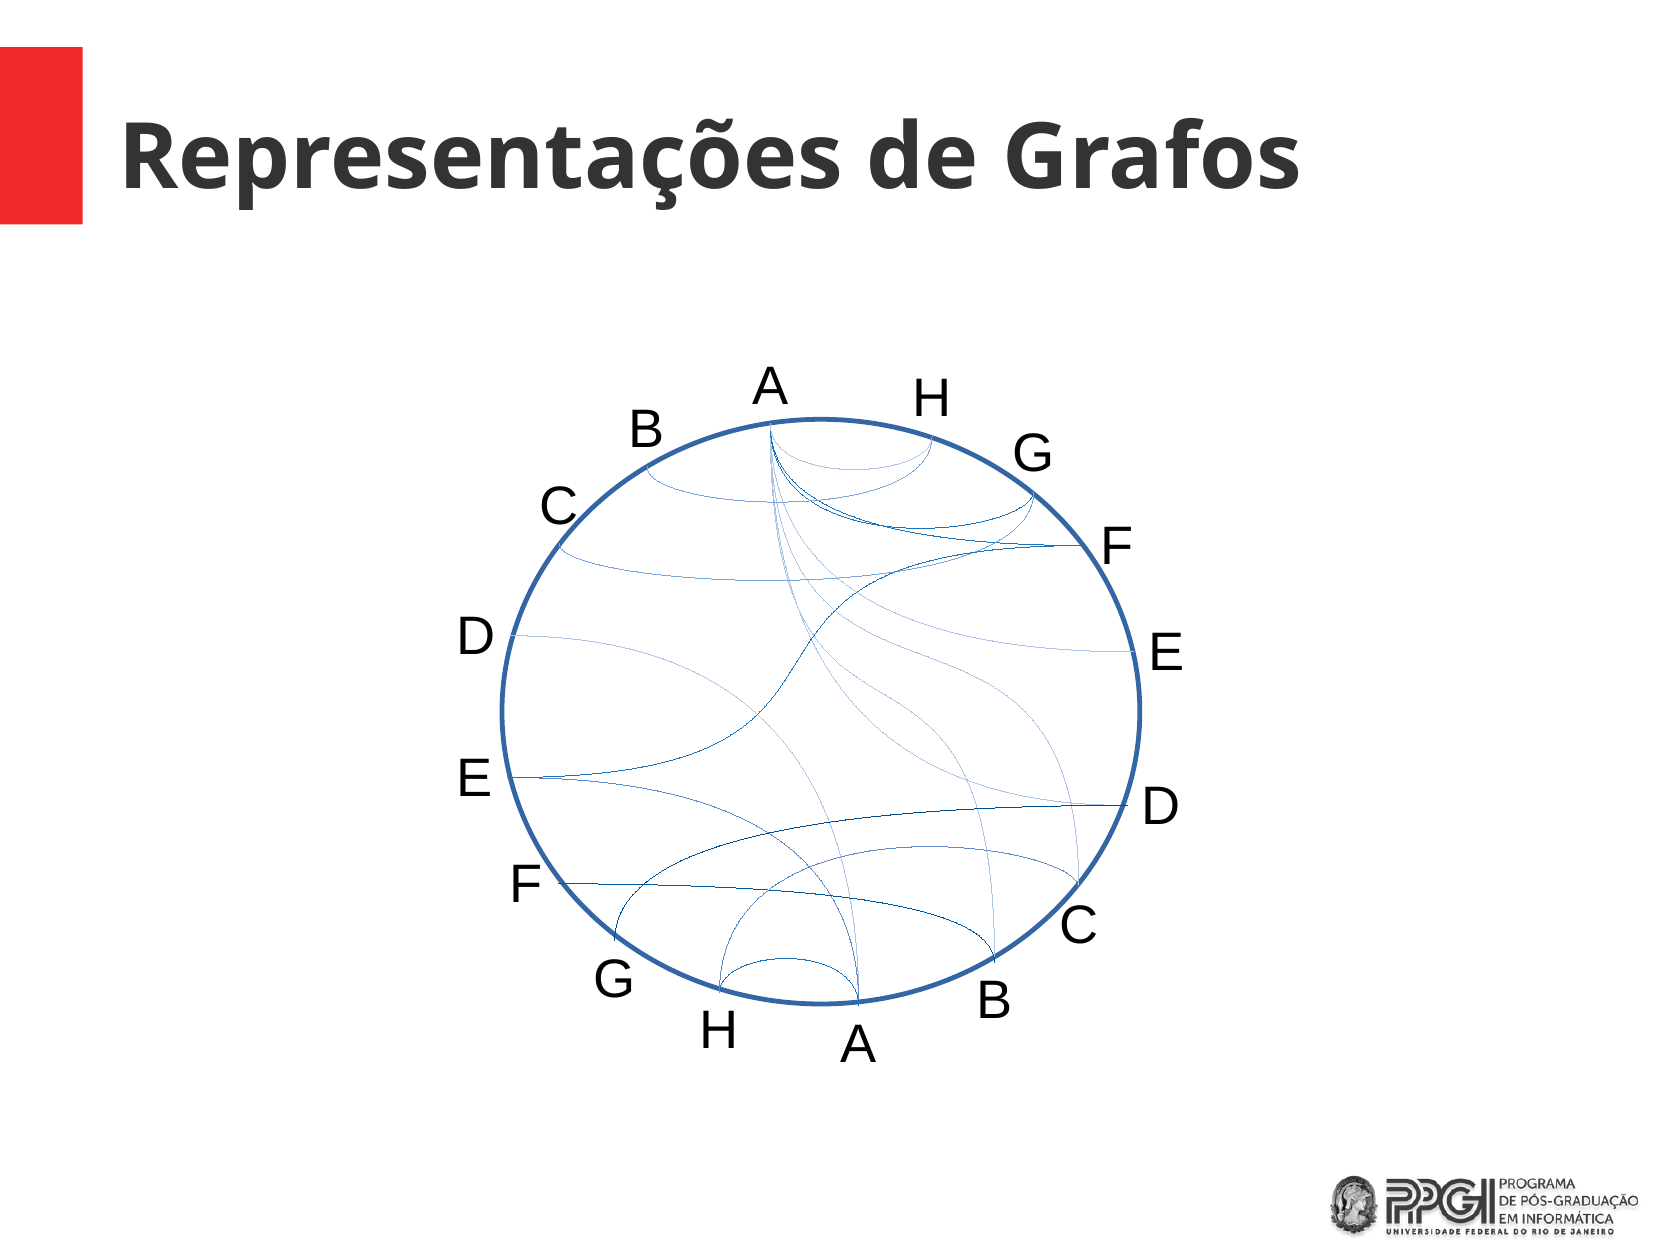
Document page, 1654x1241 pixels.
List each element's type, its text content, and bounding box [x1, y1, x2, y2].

text_box F [1085, 507, 1149, 583]
text_box D [1127, 767, 1196, 843]
text_box A [737, 348, 804, 424]
text_box G [998, 415, 1070, 491]
text_box H [897, 360, 967, 436]
text_box E [441, 739, 508, 815]
title Representações de Grafos [118, 49, 1571, 257]
text_box G [578, 940, 651, 1016]
text_box B [961, 962, 1028, 1038]
text_box H [685, 992, 754, 1068]
text_box A [825, 1005, 892, 1081]
text_box B [614, 391, 681, 467]
text_box F [495, 846, 559, 922]
text_box C [1044, 887, 1114, 963]
text_box E [1133, 614, 1200, 690]
text_box C [524, 468, 594, 544]
text_box D [441, 598, 511, 674]
